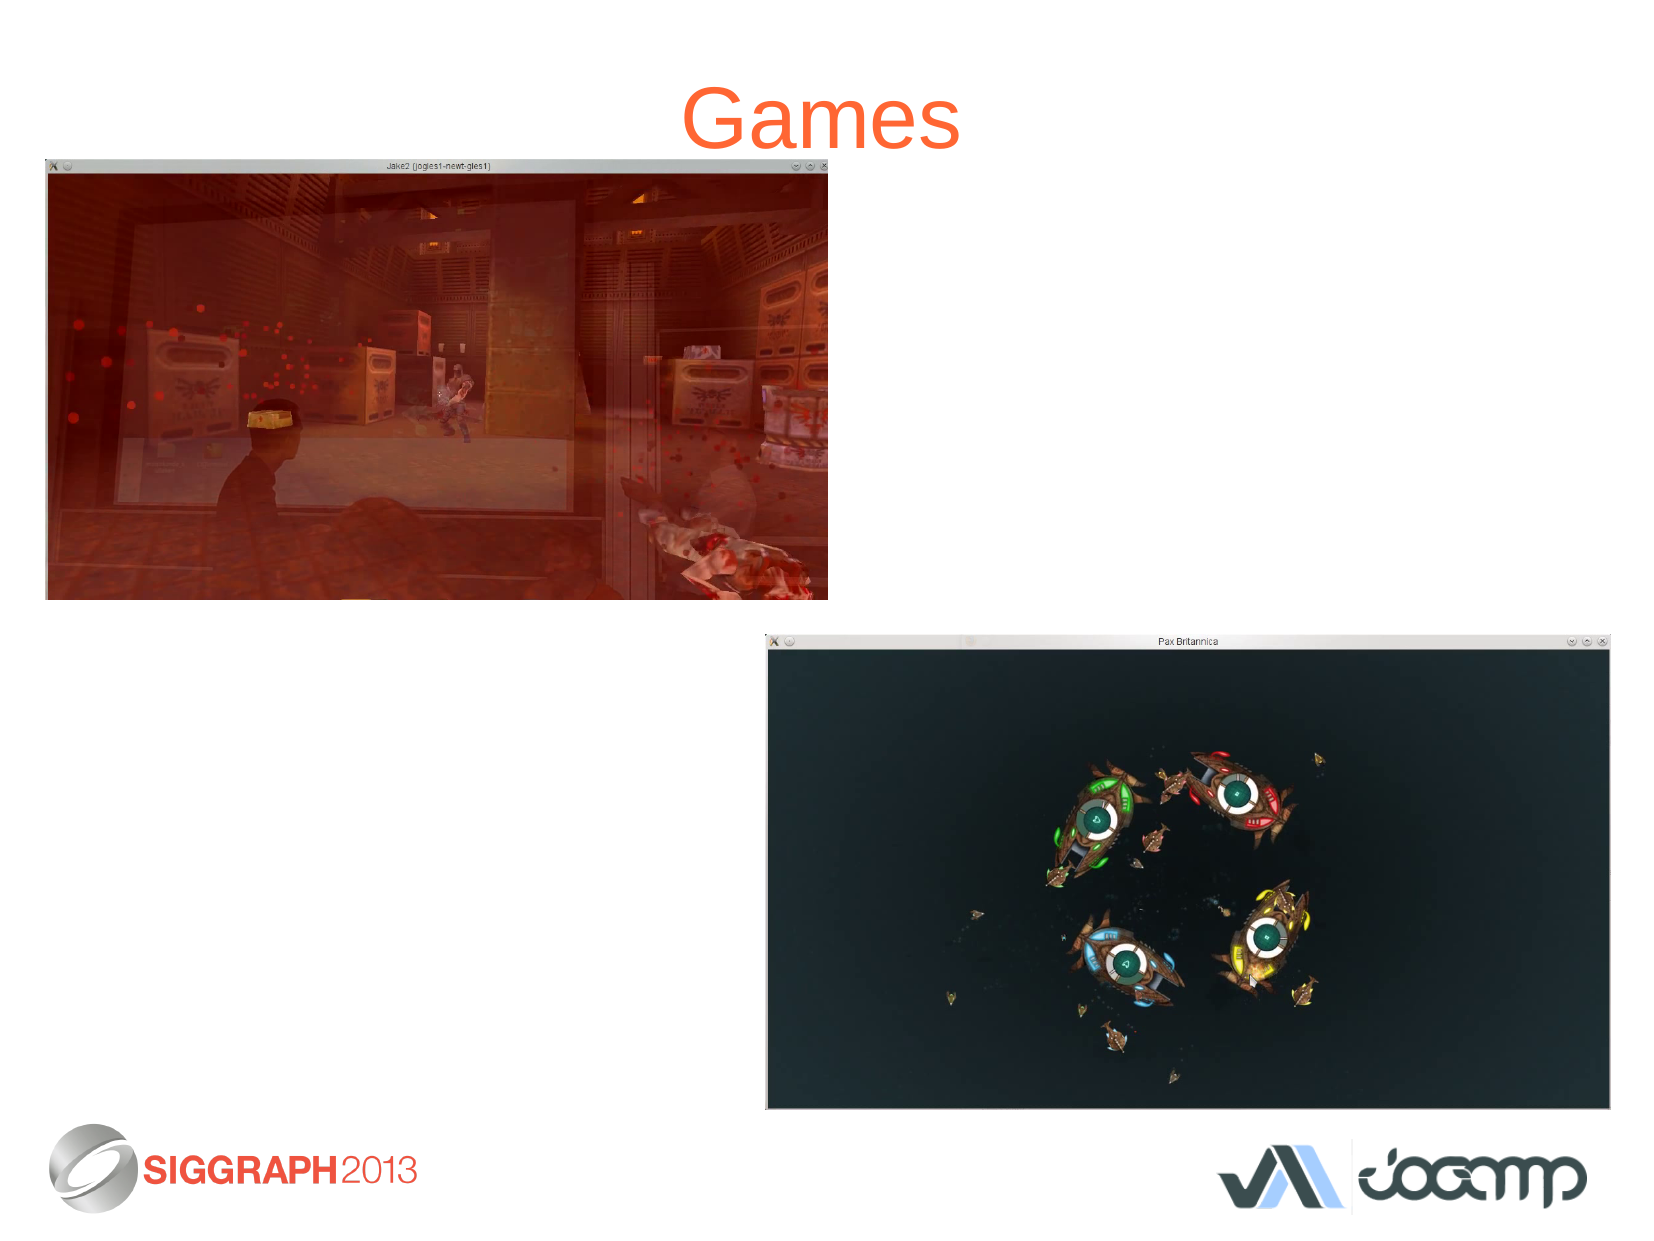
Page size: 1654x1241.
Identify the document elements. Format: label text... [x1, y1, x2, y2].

picture [45, 159, 828, 601]
title Games [68, 49, 1576, 188]
picture [45, 1122, 421, 1215]
picture [765, 634, 1611, 1111]
picture [1215, 1139, 1587, 1215]
